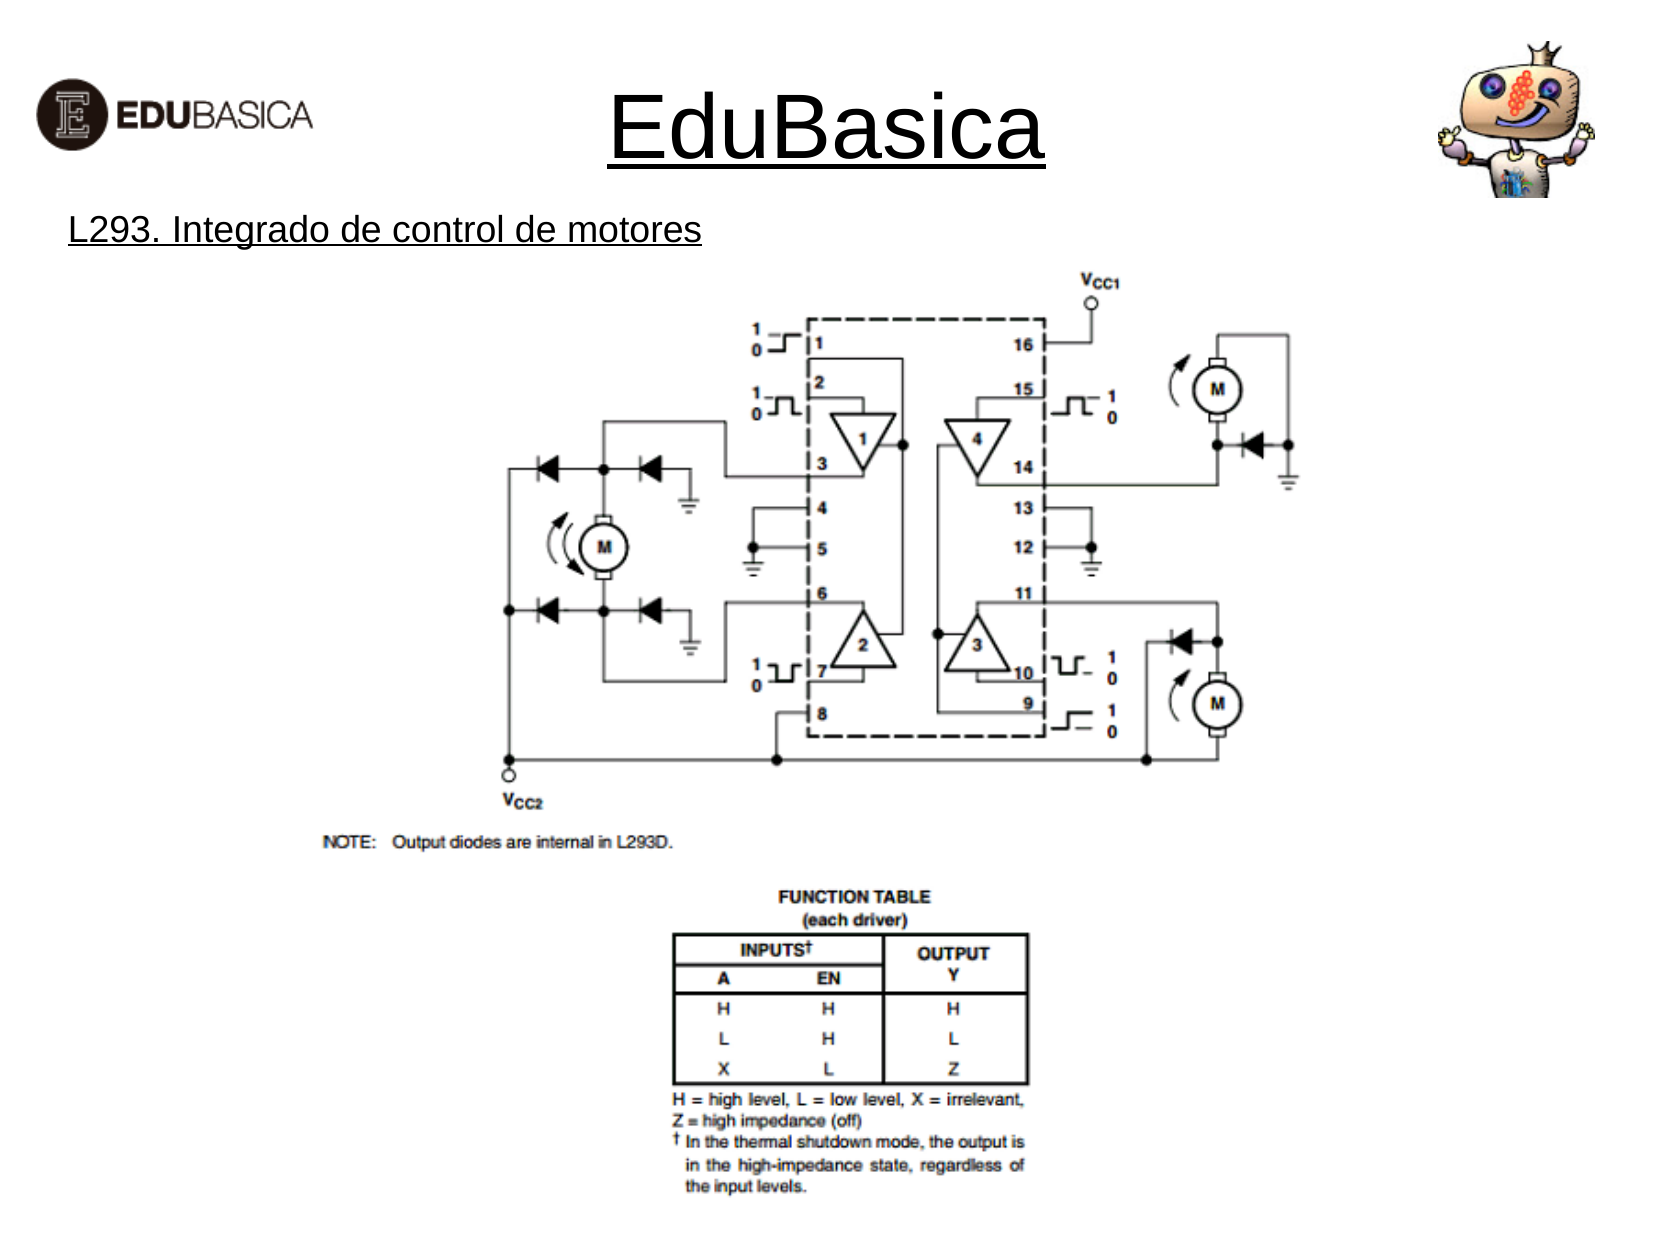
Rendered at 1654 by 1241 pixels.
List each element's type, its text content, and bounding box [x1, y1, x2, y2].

picture [35, 77, 316, 154]
picture [1438, 41, 1595, 198]
picture [309, 259, 1319, 1205]
text_box L293. Integrado de control de motores [53, 200, 718, 258]
title EduBasica [82, 23, 1571, 231]
